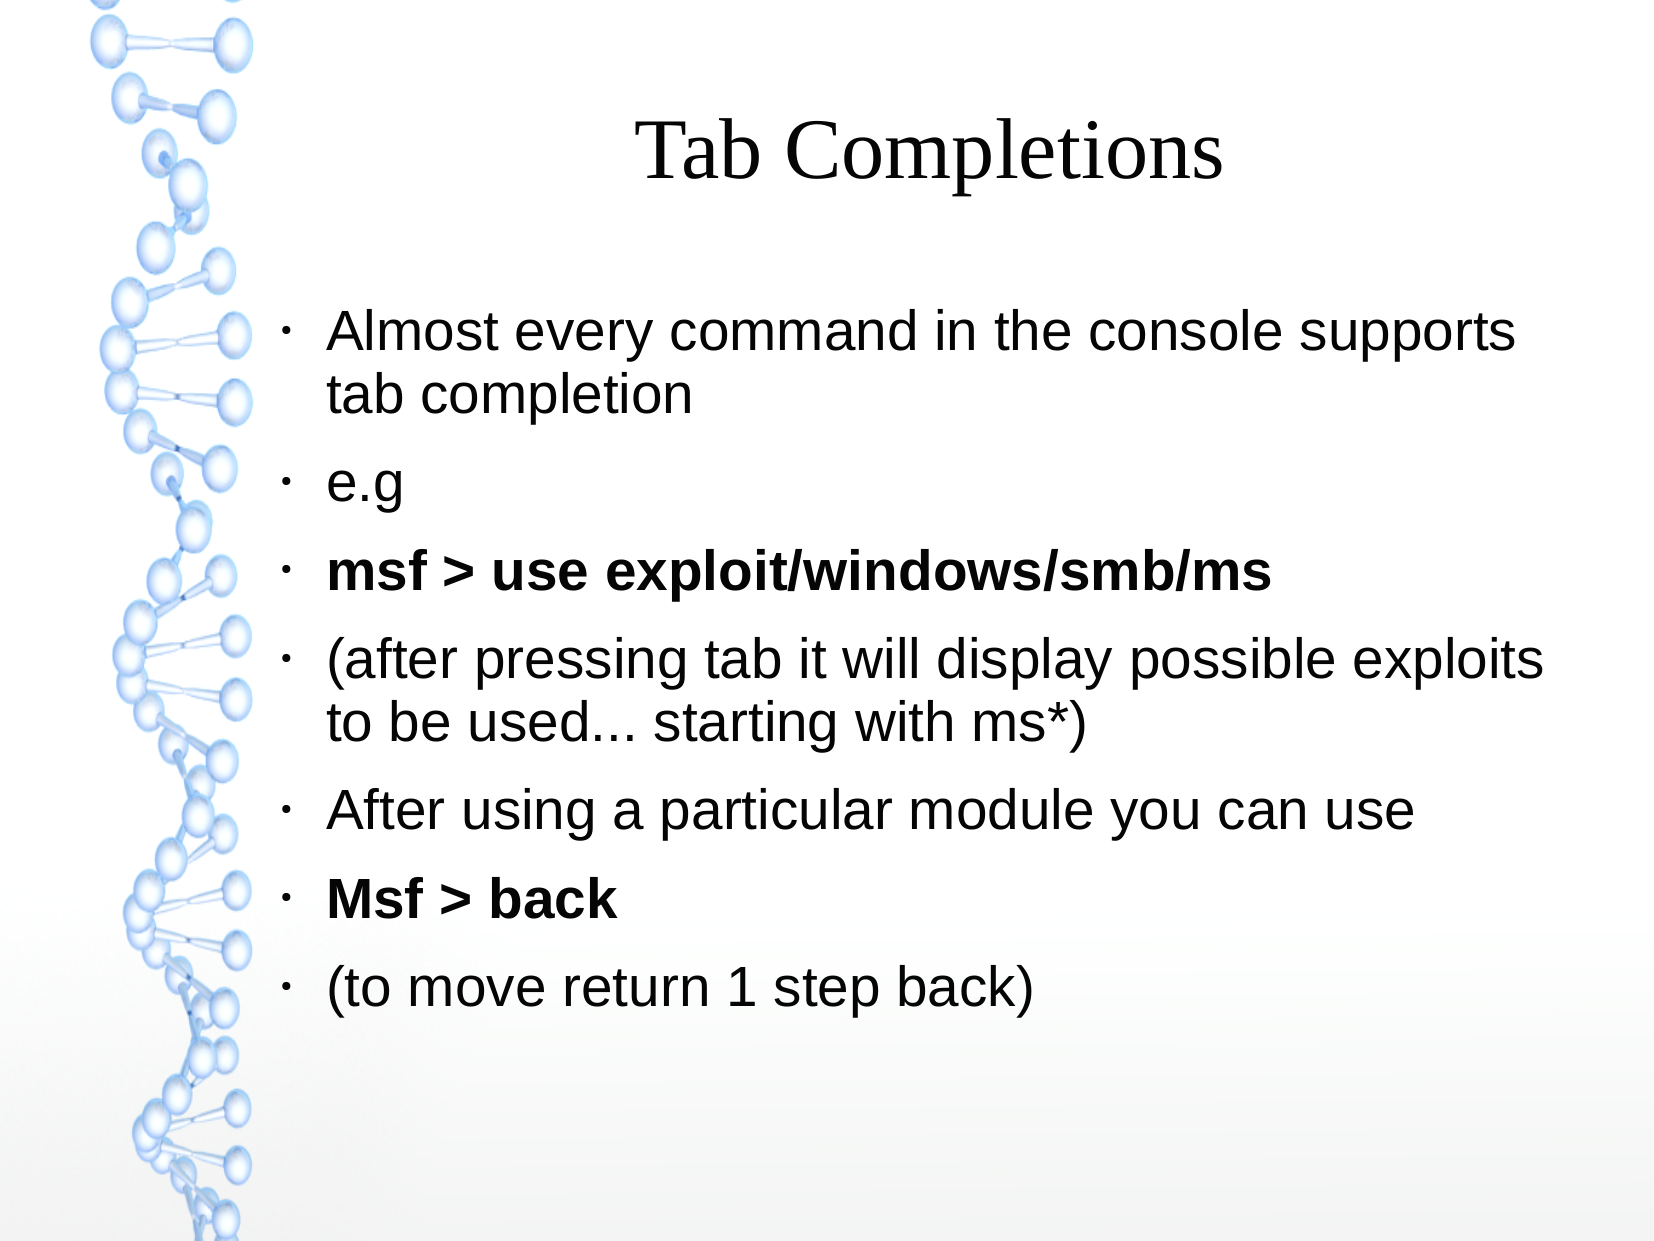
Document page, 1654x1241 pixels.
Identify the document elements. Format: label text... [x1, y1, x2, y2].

picture [0, 0, 1654, 1241]
title Tab Completions [265, 47, 1595, 252]
list Almost every command in the console supports tab completion e.g msf > use exploit/windows/smb/ms (after pressing tab it will display possible exploits to be used... starting with ms*) After using a particular module you can use Msf > back (to move return 1 step back) [265, 299, 1595, 1019]
